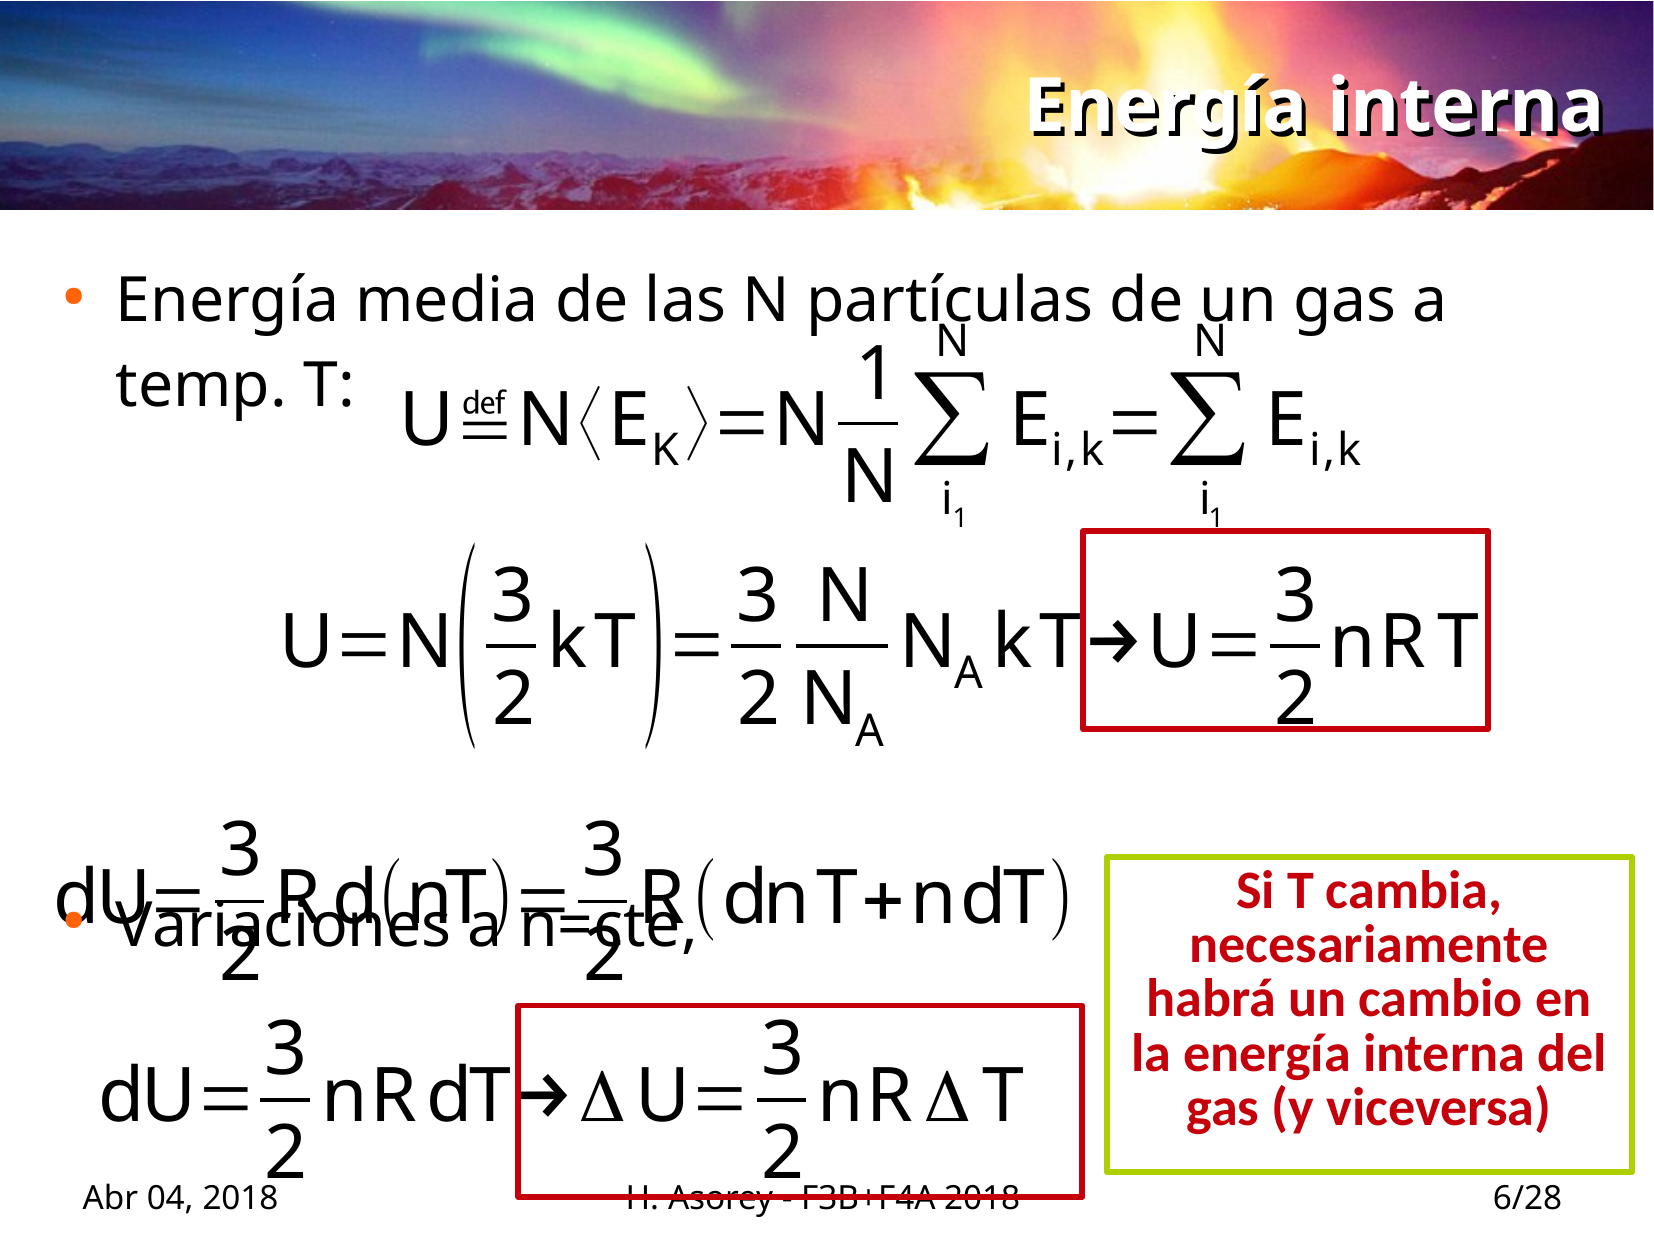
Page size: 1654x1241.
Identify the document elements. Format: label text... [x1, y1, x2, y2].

chart [521, 1156, 1079, 1194]
list Energía media de las N partículas de un gas a temp. T: Variaciones a n=cte, [521, 1008, 1079, 1156]
chart [45, 1156, 515, 1197]
picture [0, 1, 1654, 210]
text_box Si T cambia, necesariamente habrá un cambio en la energía interna del gas (y viceversa) [1106, 857, 1632, 1173]
chart [272, 312, 1487, 758]
title Energía interna [45, 15, 1606, 191]
list Energía media de las N partículas de un gas a temp. T: Variaciones a n=cte, [45, 255, 1606, 1156]
